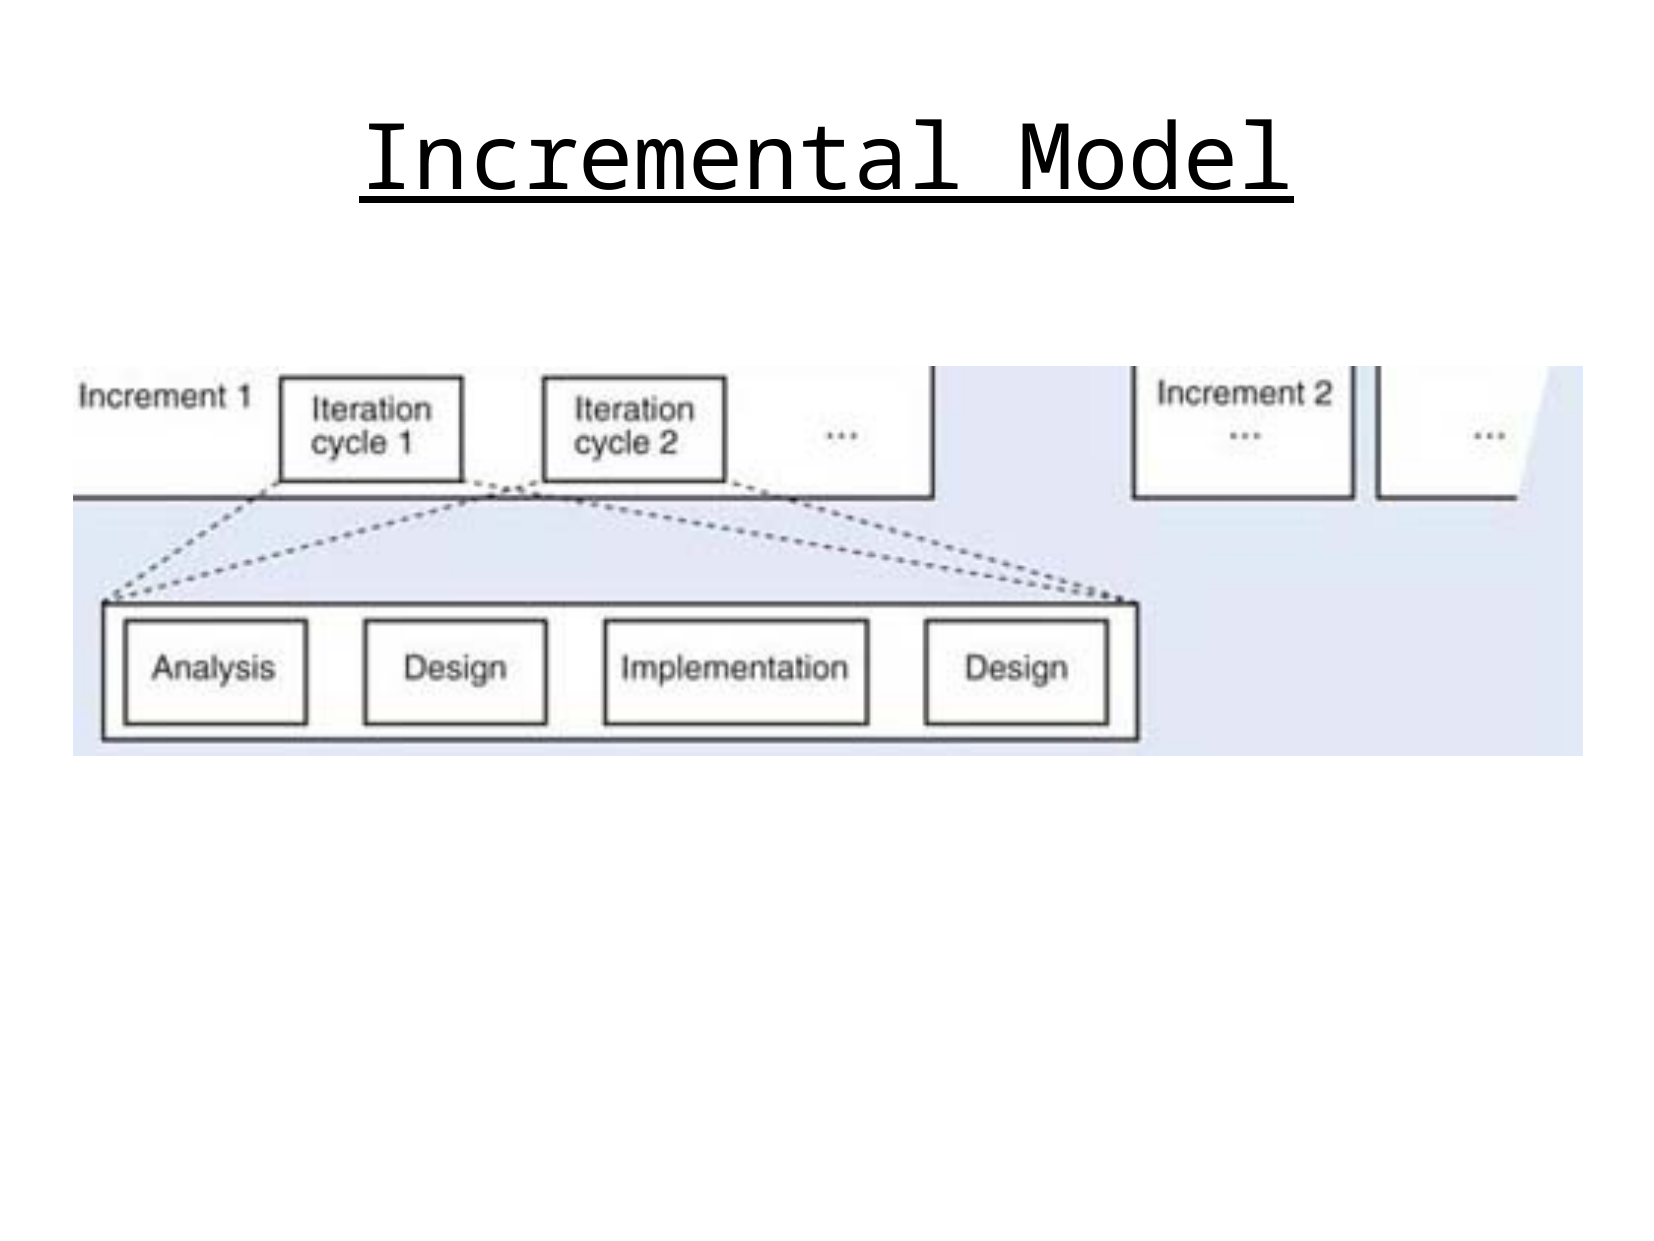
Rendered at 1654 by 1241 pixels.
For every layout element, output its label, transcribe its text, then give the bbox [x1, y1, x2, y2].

title Incremental Model [82, 49, 1571, 257]
picture [73, 366, 1583, 756]
